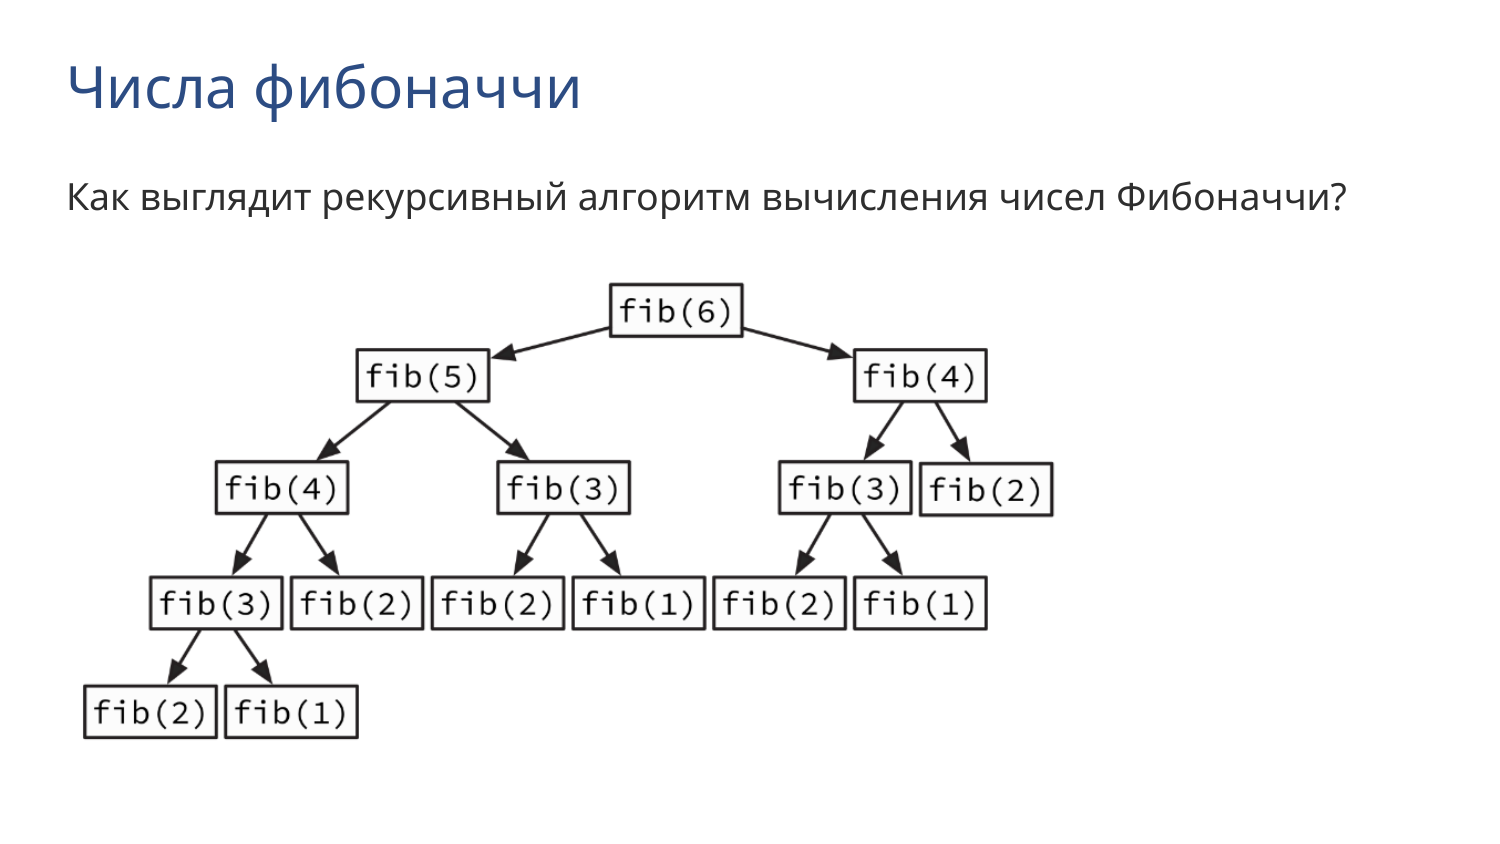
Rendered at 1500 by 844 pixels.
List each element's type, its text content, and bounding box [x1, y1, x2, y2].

picture [51, 265, 1061, 769]
list Как выглядит рекурсивный алгоритм вычисления чисел Фибоначчи? [51, 151, 1449, 821]
title Числа фибоначчи [51, 35, 1449, 130]
